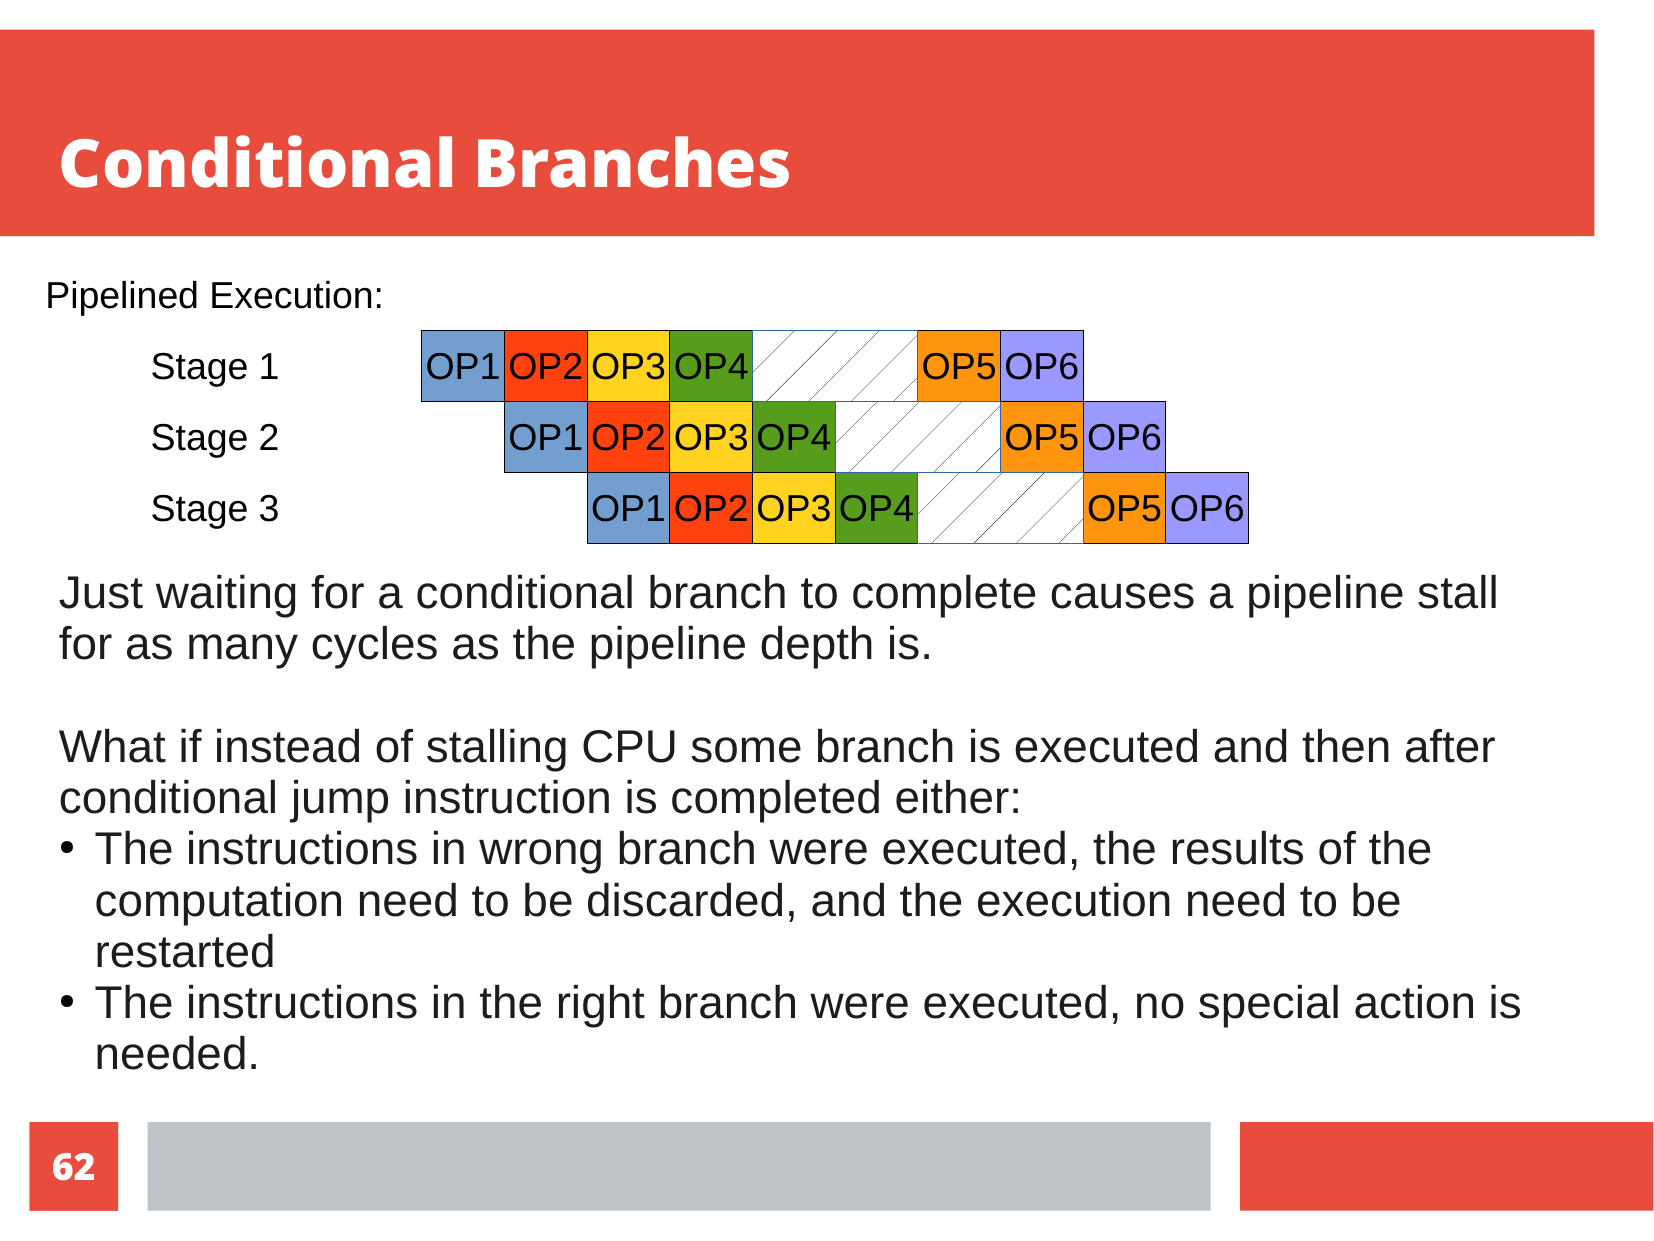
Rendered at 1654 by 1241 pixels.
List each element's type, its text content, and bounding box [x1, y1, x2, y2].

text_box OP1 [587, 473, 669, 544]
text_box OP6 [1000, 330, 1084, 402]
text_box OP4 [835, 473, 917, 544]
title Conditional Branches [59, 59, 1595, 207]
text_box Stage 1 [79, 330, 351, 401]
text_box OP6 [1165, 472, 1249, 544]
text_box Just waiting for a conditional branch to complete causes a pipeline stall for as many cycles as the pipeline depth is. What if instead of stalling CPU some branch is executed and then after conditional jump instruction is completed either: The instructions in wrong branch were executed, the results of the computation need to be discarded, and the execution need to be restarted The instructions in the right branch were executed, no special action is needed. [59, 566, 1524, 981]
text_box OP5 [918, 330, 1000, 401]
text_box OP4 [669, 330, 752, 402]
text_box OP4 [752, 402, 835, 473]
text_box OP5 [1001, 402, 1083, 472]
text_box [752, 330, 1084, 544]
text_box Stage 3 [79, 472, 351, 544]
text_box OP3 [669, 402, 752, 473]
text_box OP3 [752, 473, 835, 544]
text_box OP1 [504, 402, 587, 473]
text_box OP2 [587, 402, 669, 473]
text_box OP1 [421, 330, 504, 402]
text_box OP2 [504, 330, 587, 402]
text_box OP5 [1084, 473, 1165, 544]
text_box Stage 2 [79, 401, 351, 472]
text_box OP3 [587, 330, 669, 402]
text_box OP6 [1083, 401, 1166, 473]
text_box Pipelined Execution: [78, 259, 351, 331]
text_box OP2 [669, 473, 752, 544]
